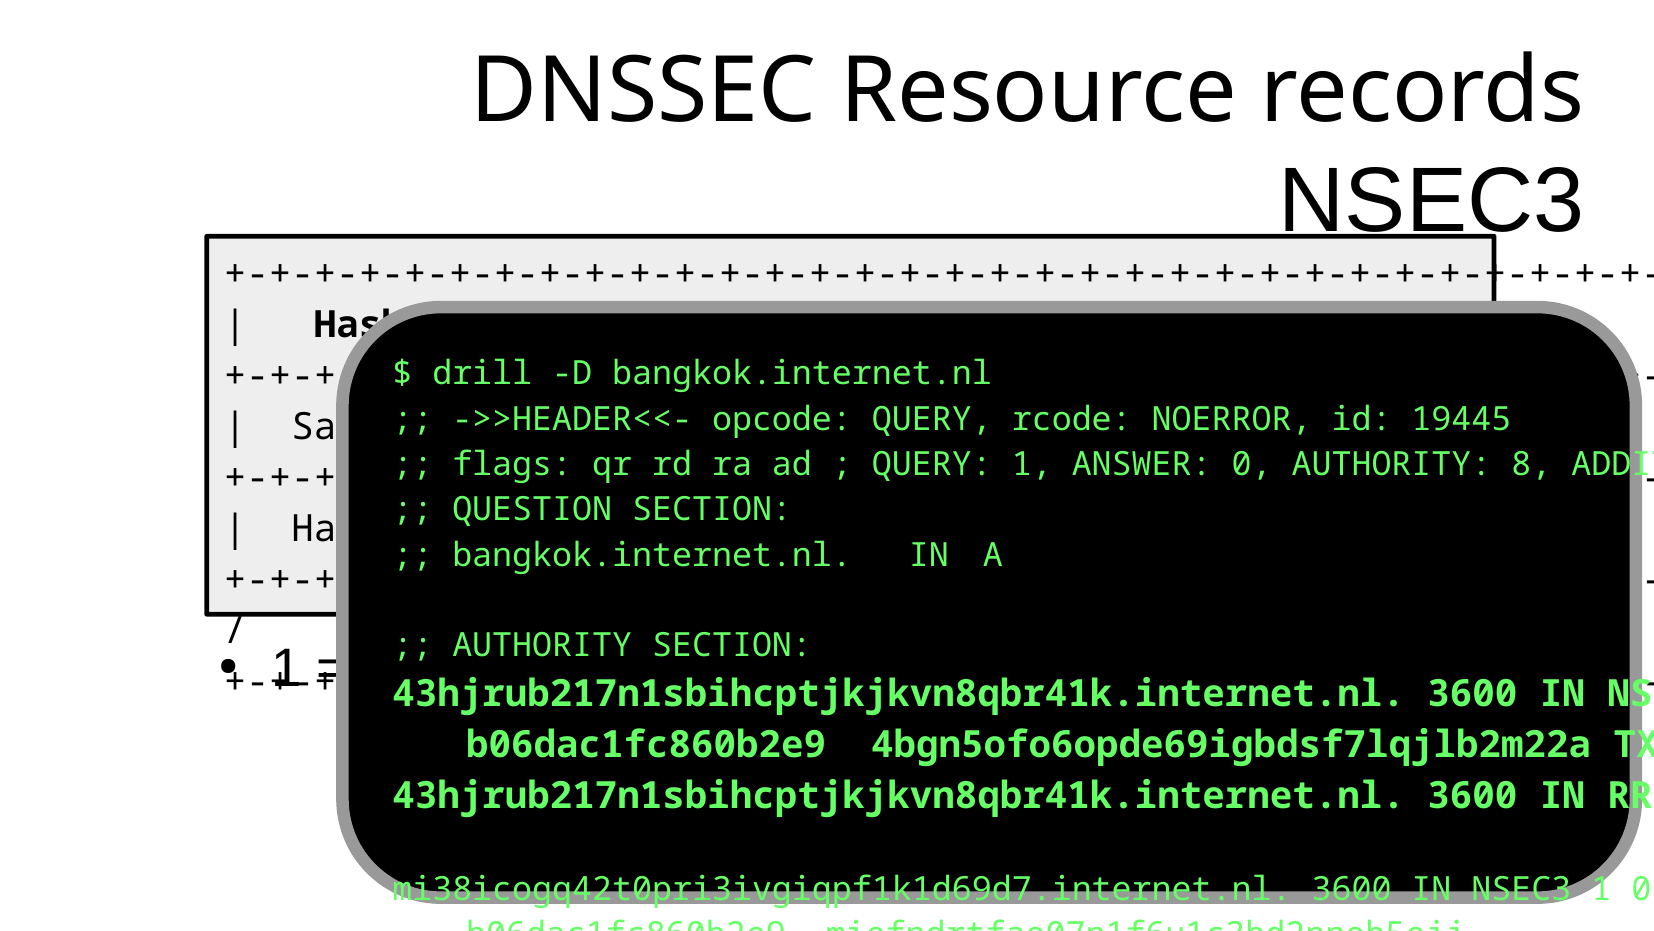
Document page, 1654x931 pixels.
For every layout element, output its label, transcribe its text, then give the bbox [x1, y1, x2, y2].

text_box +-+-+-+-+-+-+-+-+-+-+-+-+-+-+-+-+-+-+-+-+-+-+-+-+-+-+-+-+-+-+-+-+ | Hash Alg. | Flags | Iterations | +-+-+-+-+-+-+-+-+-+-+-+-+-+-+-+-+-+-+-+-+-+-+-+-+-+-+-+-+-+-+-+-+ | Salt Length | Salt / +-+-+-+-+-+-+-+-+-+-+-+-+-+-+-+-+-+-+-+-+-+-+-+-+-+-+-+-+-+-+-+-+ | Hash Length | Next Hashed Owner Name / +-+-+-+-+-+-+-+-+-+-+-+-+-+-+-+-+-+-+-+-+-+-+-+-+-+-+-+-+-+-+-+-+ / Type Bit Maps / +-+-+-+-+-+-+-+-+-+-+-+-+-+-+-+-+-+-+-+-+-+-+-+-+-+-+-+-+-+-+-+-+ [206, 236, 1495, 615]
text_box $ drill -D bangkok.internet.nl ;; ->>HEADER<<- opcode: QUERY, rcode: NOERROR, id: 19445 ;; flags: qr rd ra ad ; QUERY: 1, ANSWER: 0, AUTHORITY: 8, ADDITIONAL ;; QUESTION SECTION: ;; bangkok.internet.nl. IN A ;; AUTHORITY SECTION: 43hjrub217n1sbihcptjkjkvn8qbr41k.internet.nl. 3600 IN NSEC3 1 0 5 ( b06dac1fc860b2e9 4bgn5ofo6opde69igbdsf7lqjlb2m22a TXT RRSIG ) 43hjrub217n1sbihcptjkjkvn8qbr41k.internet.nl. 3600 IN RRSIG NSEC3 … mi38icogq42t0pri3ivgiqpf1k1d69d7.internet.nl. 3600 IN NSEC3 1 0 5 ( b06dac1fc860b2e9 miefndrtfao07n1f6u1c3bd2pnob5ejj A NS SOA MX TXT AAAA SSHFP RRSIG DNSKEY NSEC3PARAM CAA ) mi38icogq42t0pri3ivgiqpf1k1d69d7.internet.nl. 3600 IN RRSIG NSEC3 … [342, 307, 1636, 898]
list 1 = SHA1 [200, 637, 1630, 931]
title DNSSEC Resource records NSEC3 [180, 23, 1585, 221]
